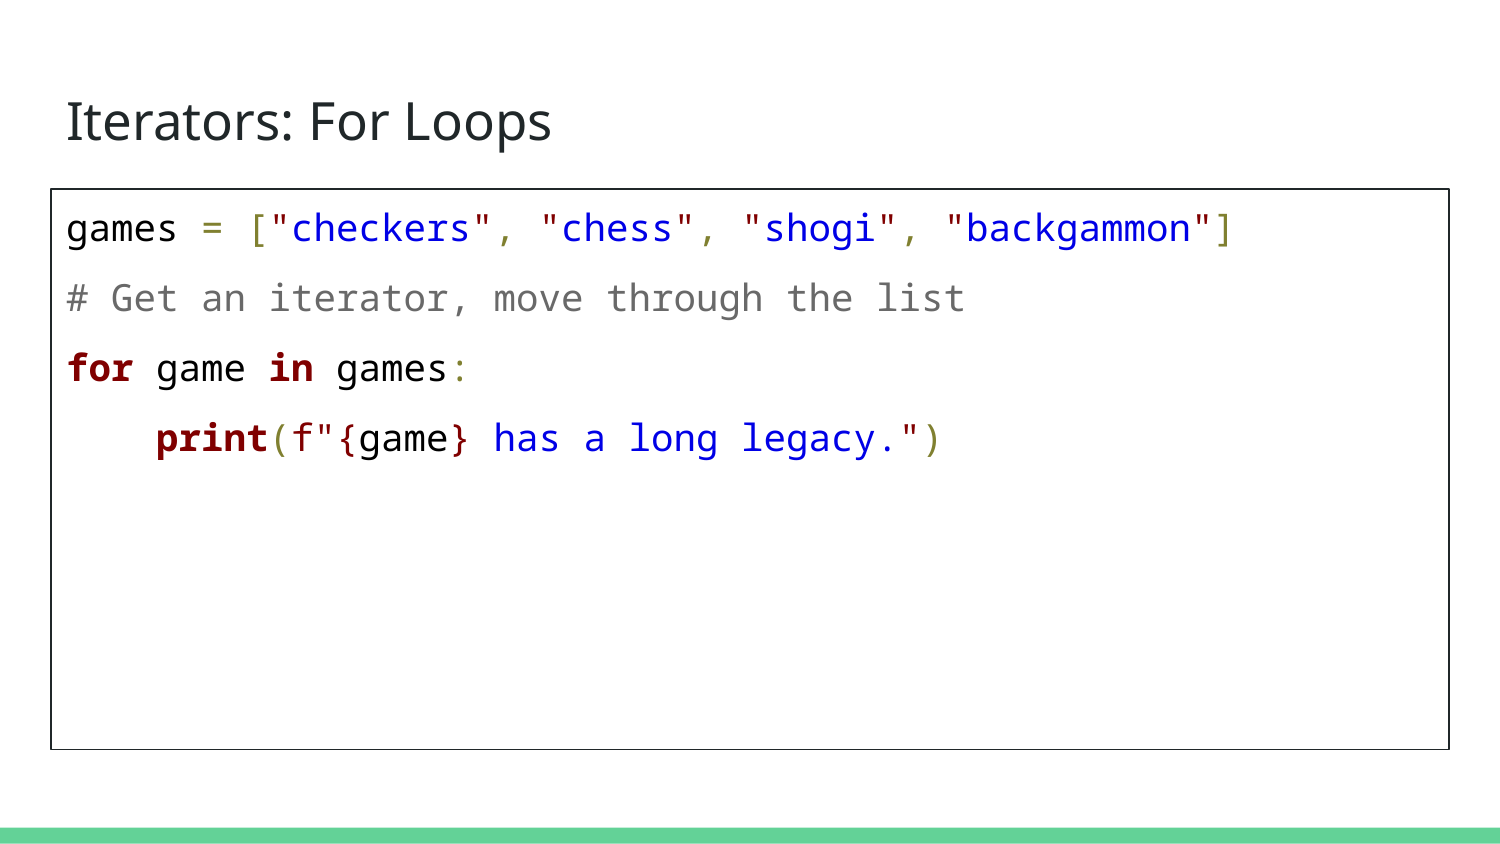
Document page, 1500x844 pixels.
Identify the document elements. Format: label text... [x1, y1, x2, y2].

list games = ["checkers", "chess", "shogi", "backgammon"] # Get an iterator, move through the list for game in games: print(f"{game} has a long legacy.") [51, 189, 1449, 750]
title Iterators: For Loops [51, 72, 1449, 167]
